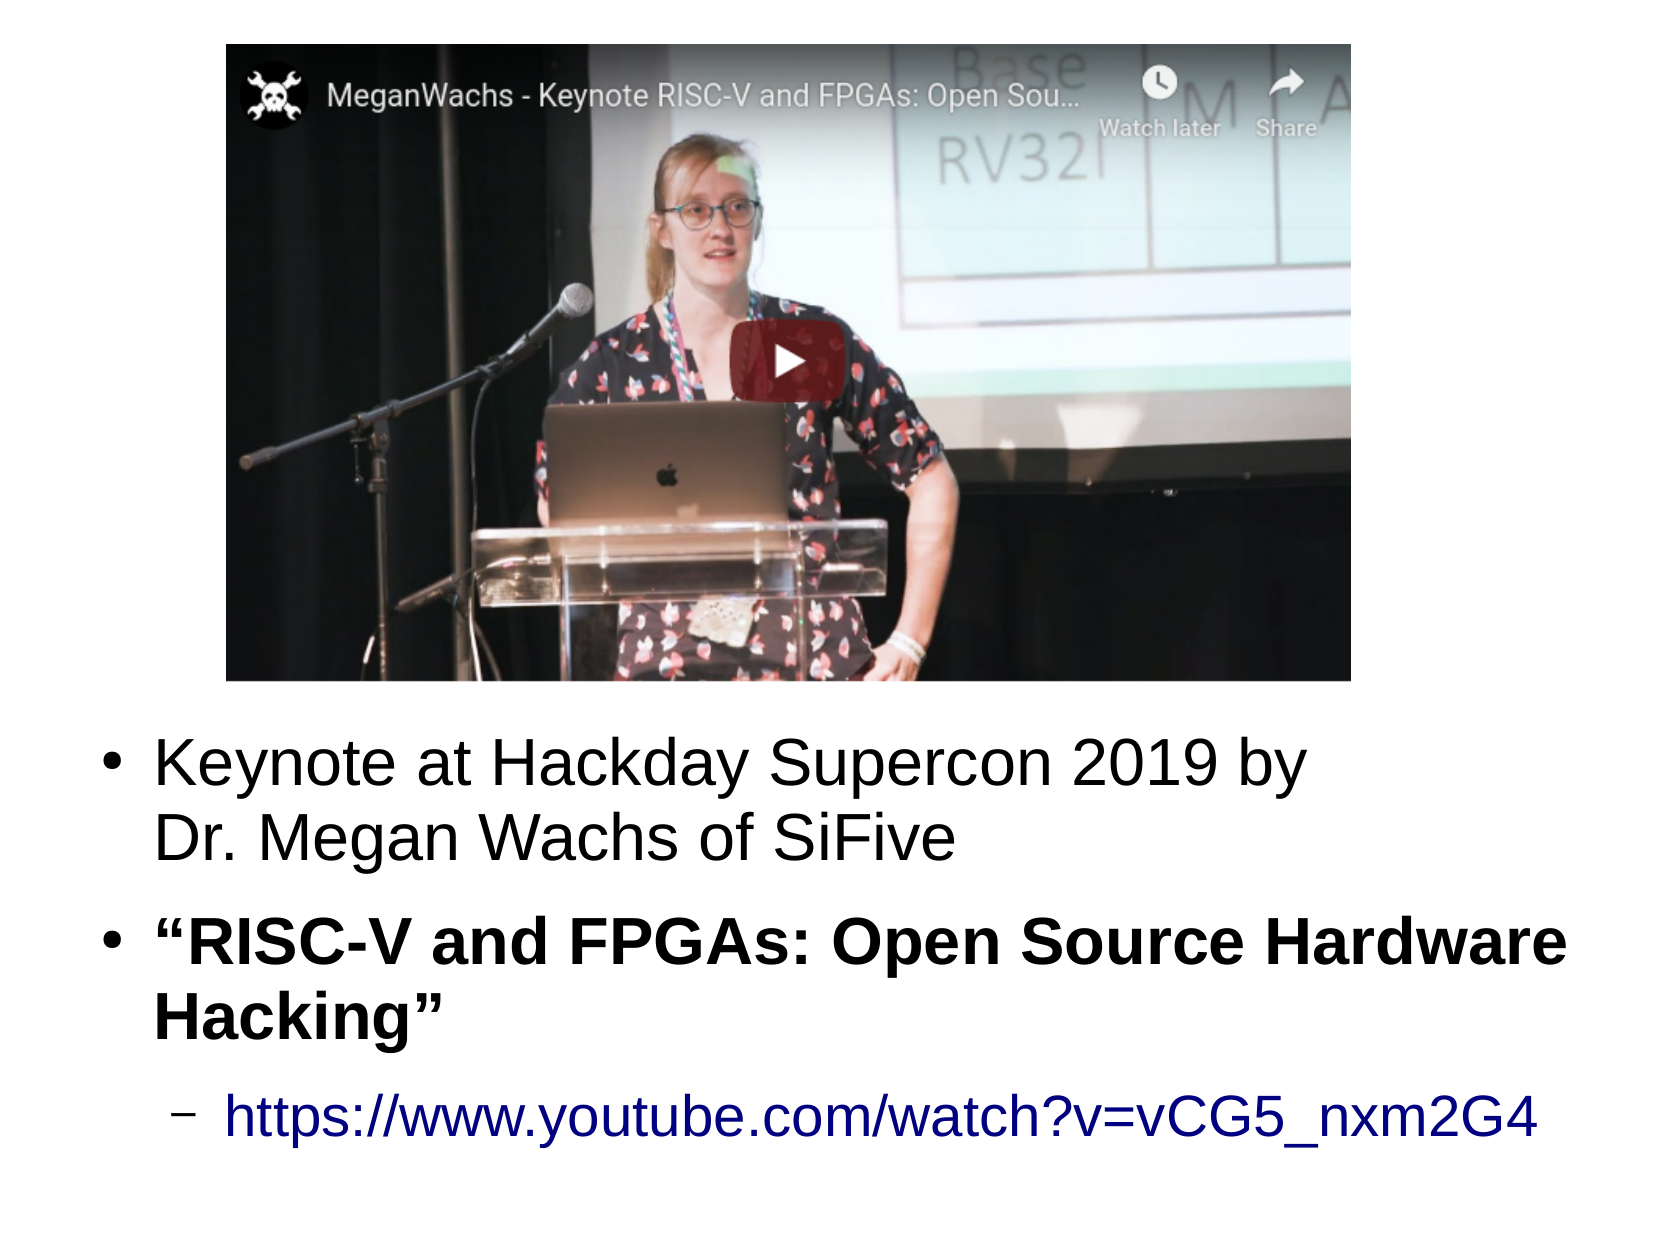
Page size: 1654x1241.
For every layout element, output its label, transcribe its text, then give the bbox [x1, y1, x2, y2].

picture [226, 44, 1351, 683]
list Keynote at Hackday Supercon 2019 by Dr. Megan Wachs of SiFive “RISC-V and FPGAs: Open Source Hardware Hacking” https://www.youtube.com/watch?v=vCG5_nxm2G4 [82, 620, 1571, 1241]
